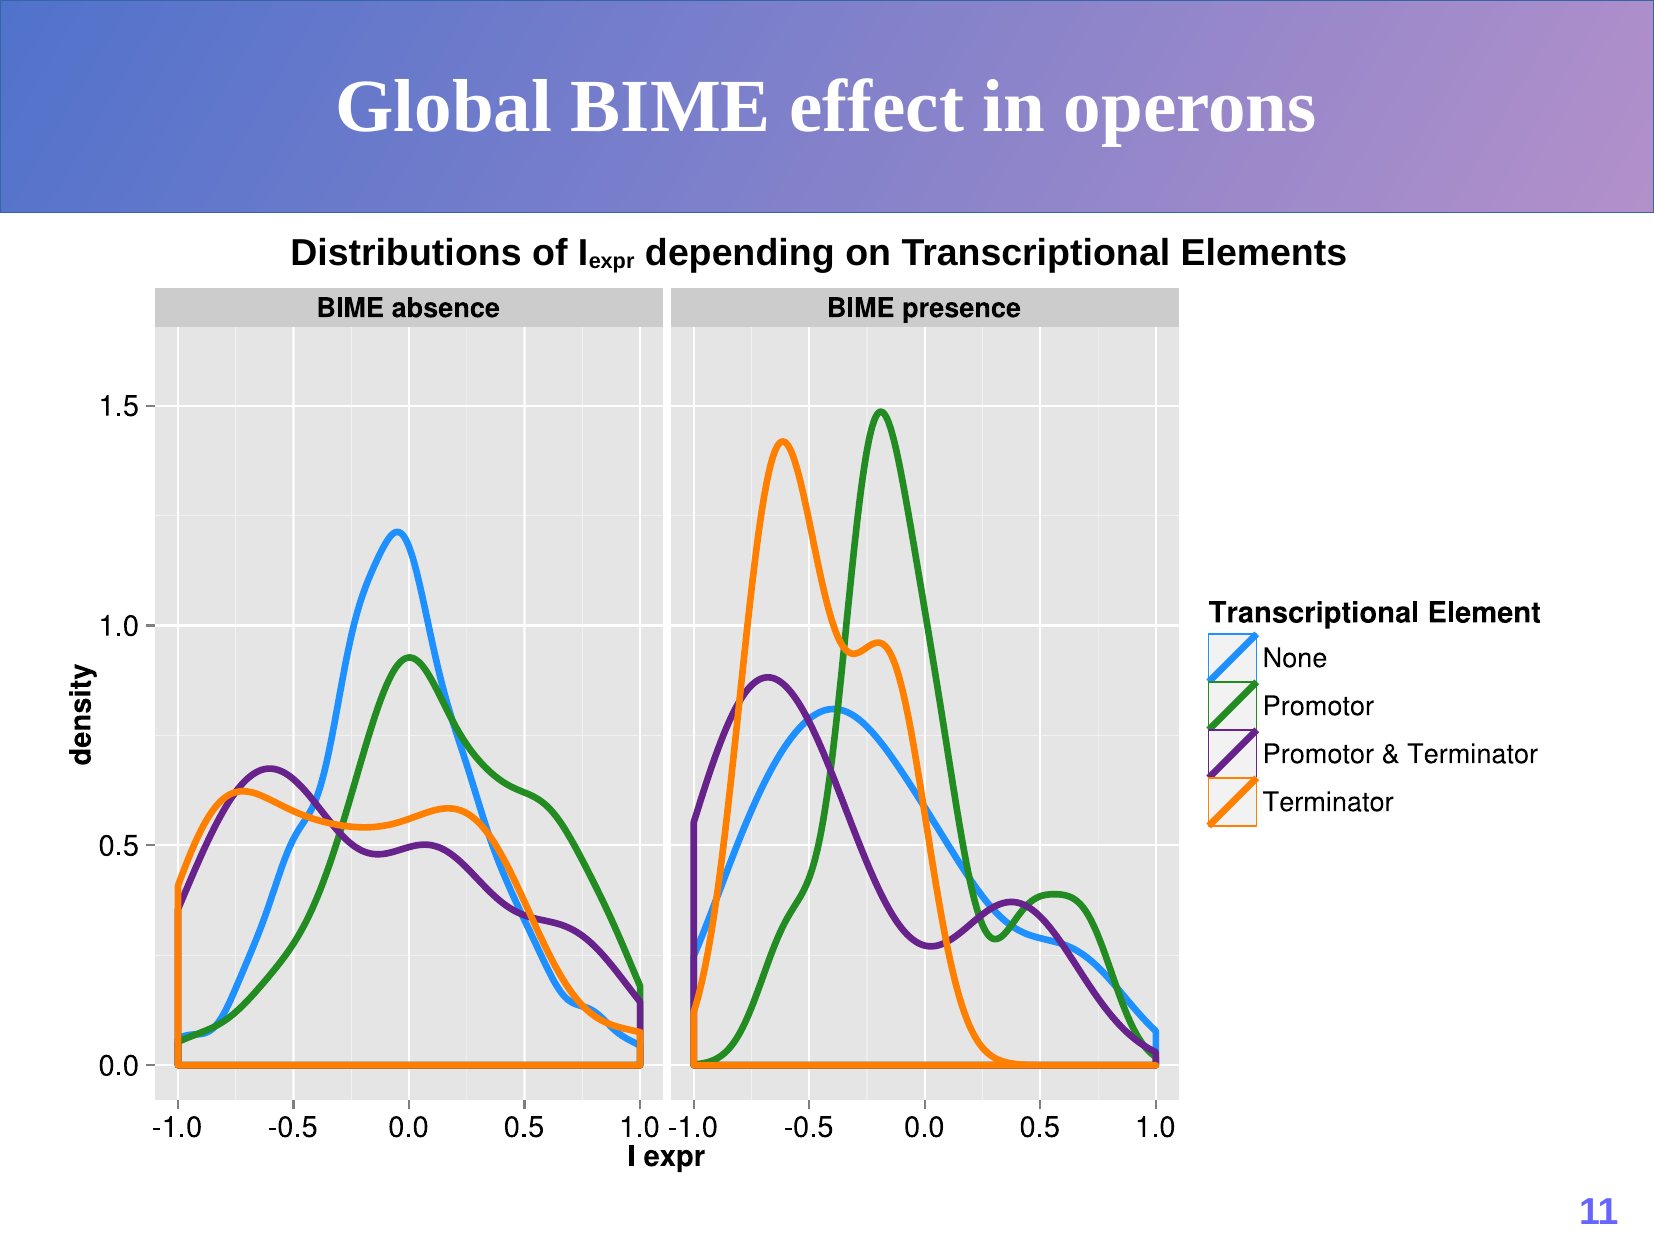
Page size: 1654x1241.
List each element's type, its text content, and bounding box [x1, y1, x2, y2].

list [82, 236, 1571, 1158]
text_box Distributions of Iexpr depending on Transcriptional Elements [275, 224, 1378, 294]
picture [45, 257, 1609, 1189]
text_box 11 [1564, 1183, 1642, 1241]
title Global BIME effect in operons [82, 23, 1571, 189]
